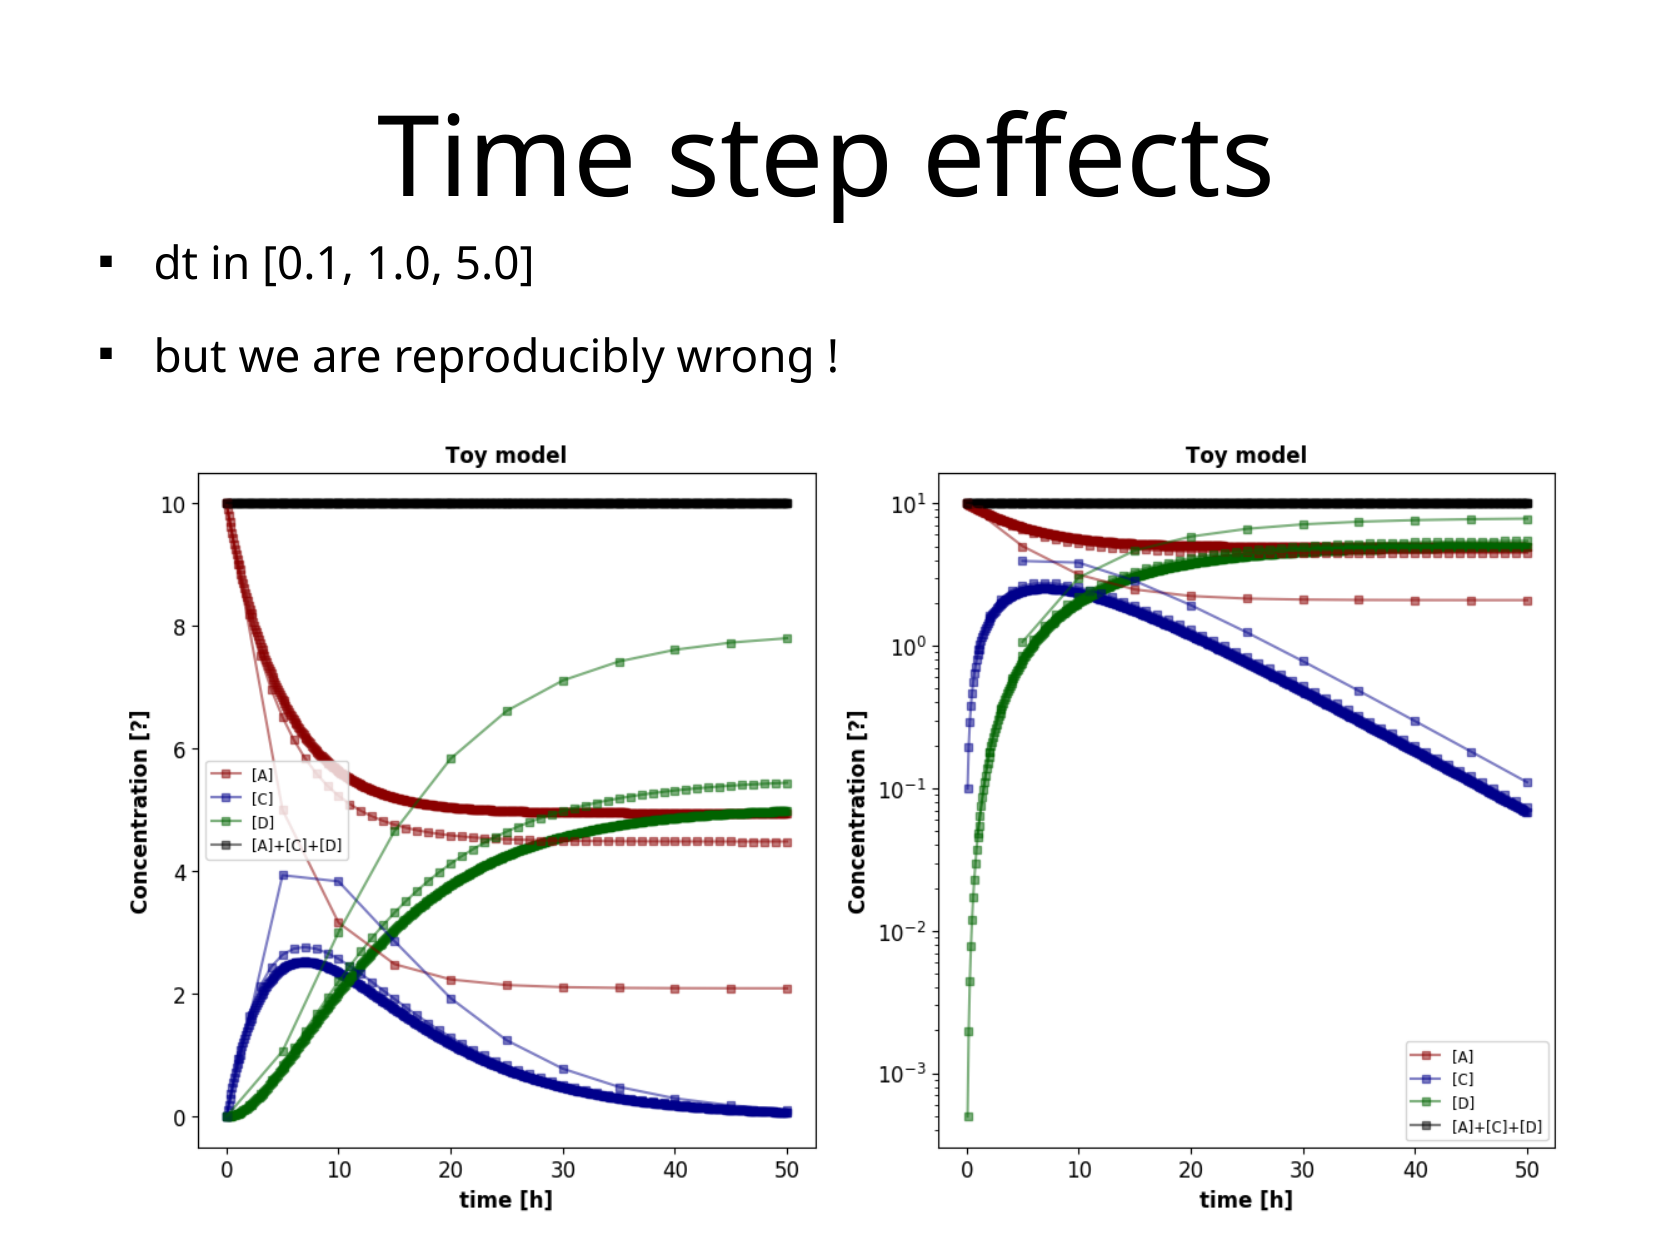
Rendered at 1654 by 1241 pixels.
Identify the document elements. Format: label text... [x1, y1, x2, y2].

list dt in [0.1, 1.0, 5.0] but we are reproducibly wrong ! [82, 231, 946, 406]
picture [118, 433, 1571, 1224]
title Time step effects [82, 49, 1571, 257]
